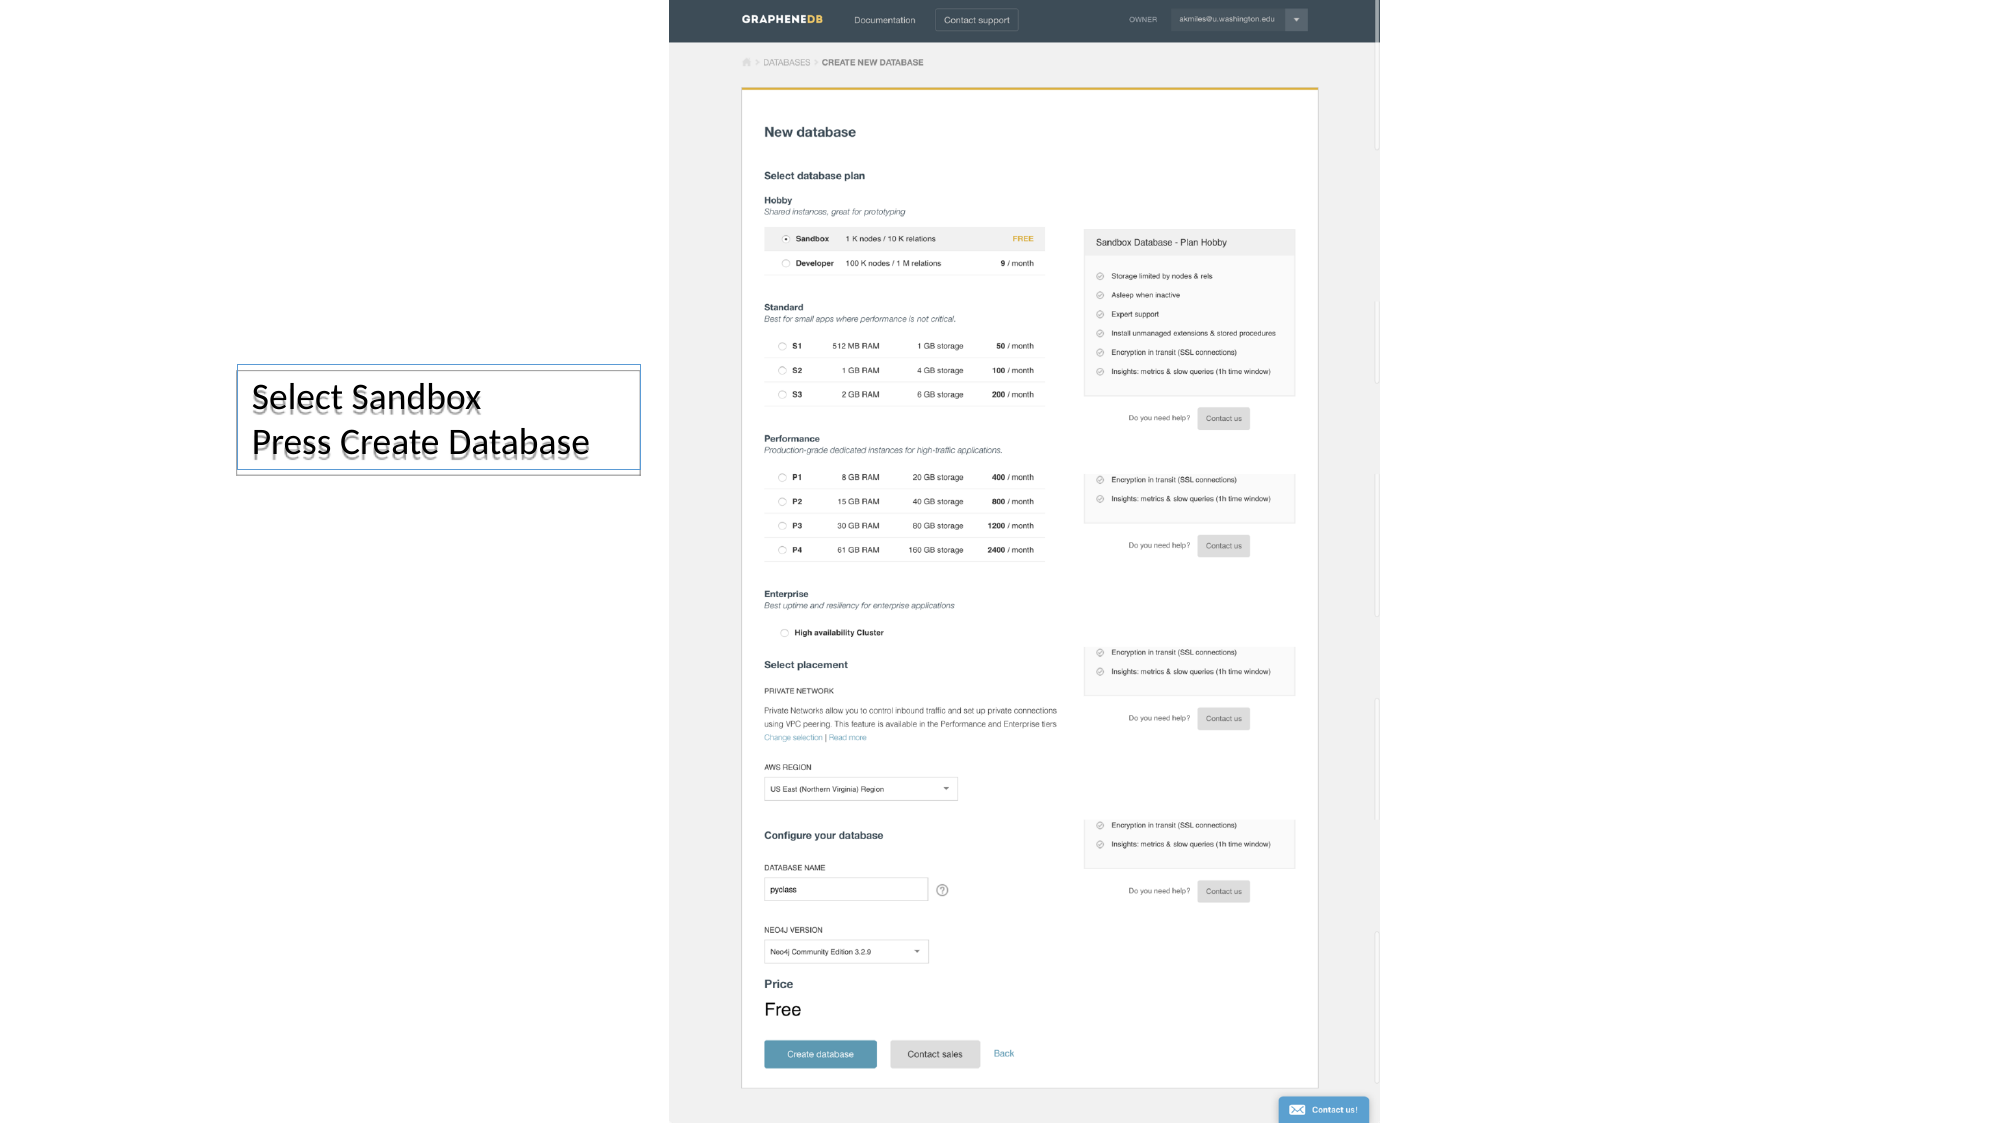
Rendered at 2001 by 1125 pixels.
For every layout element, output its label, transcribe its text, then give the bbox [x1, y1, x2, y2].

picture [669, 0, 1380, 1123]
text_box Select Sandbox Press Create Database [237, 364, 641, 470]
